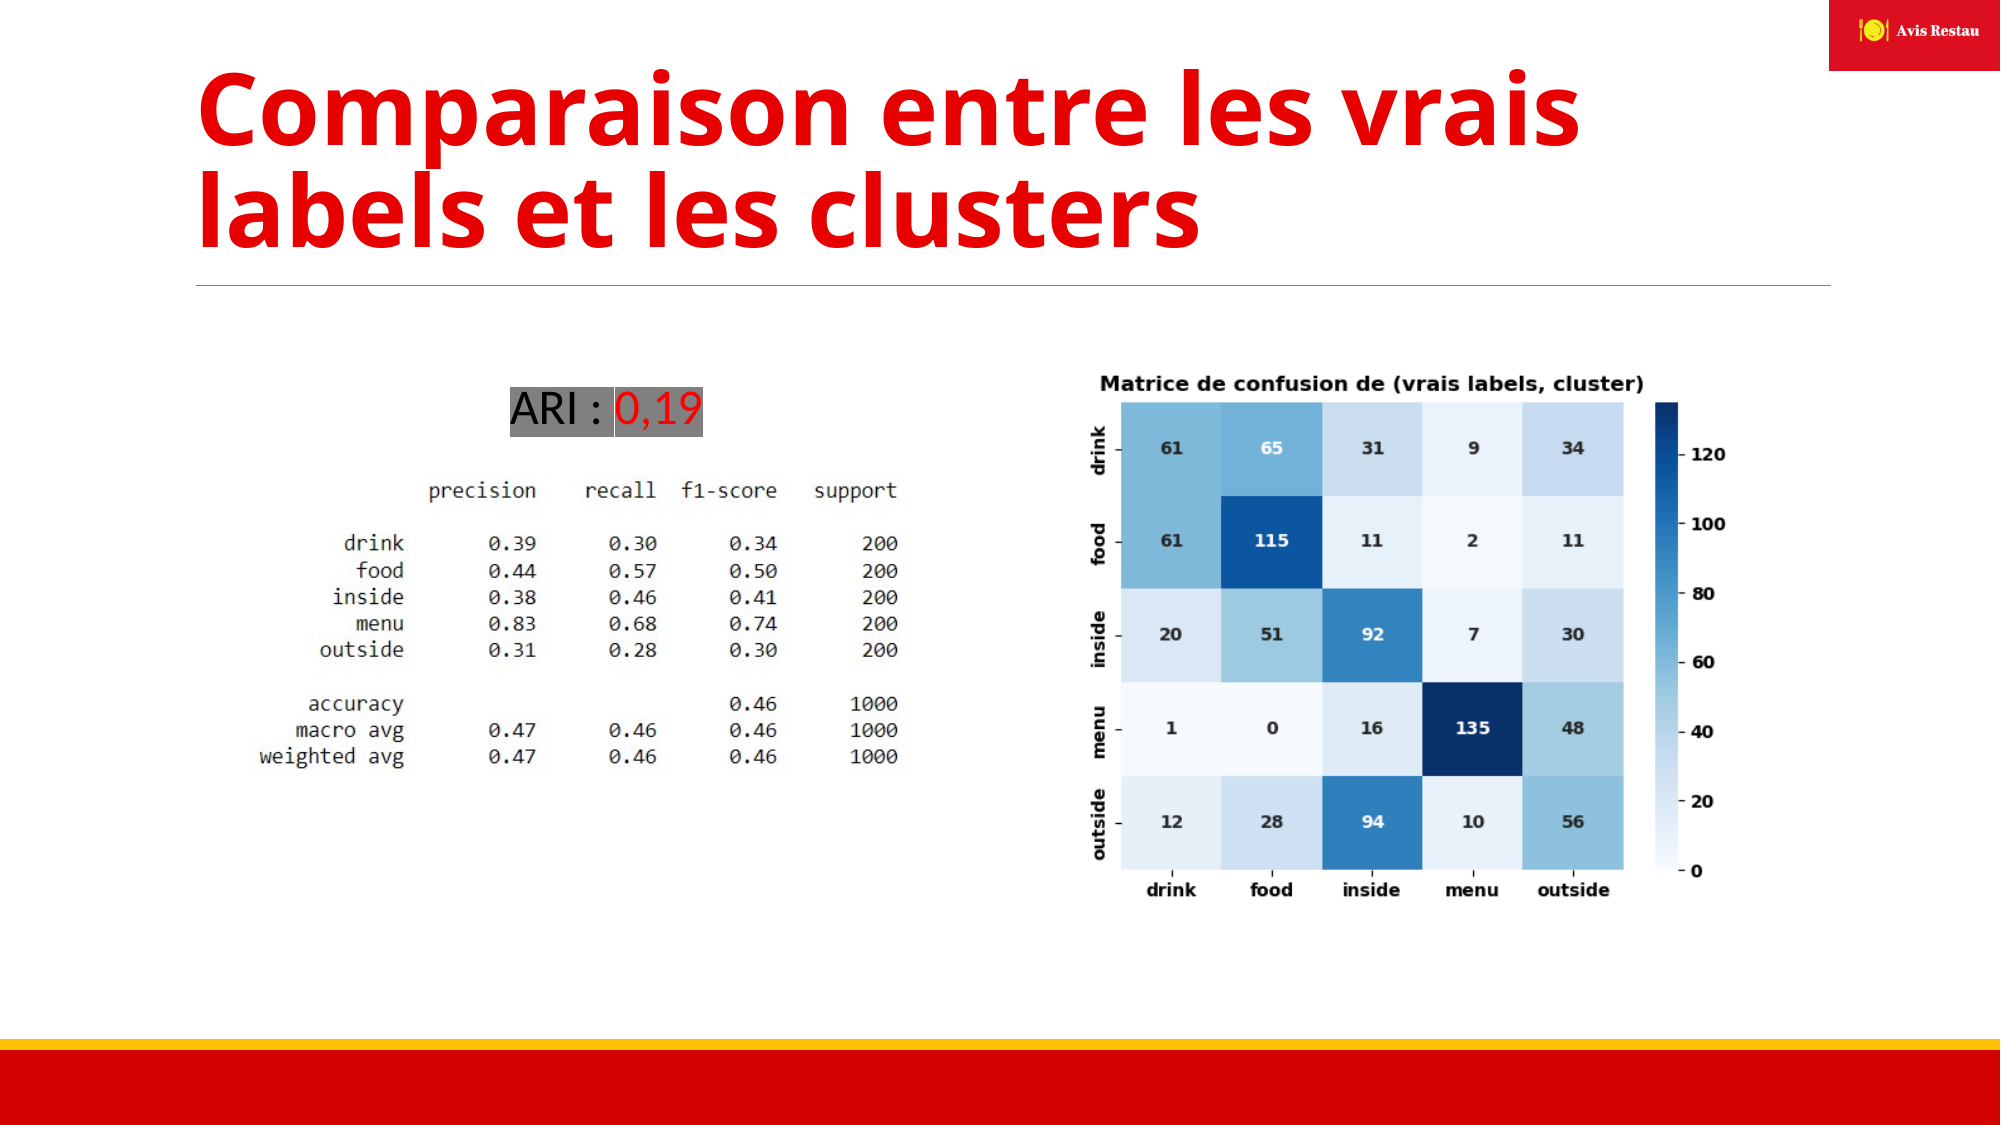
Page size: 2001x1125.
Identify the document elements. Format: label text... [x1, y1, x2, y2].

picture [249, 474, 921, 791]
title Comparaison entre les vrais labels et les clusters [180, 47, 1831, 286]
picture [1020, 329, 1830, 937]
picture [1829, 0, 2000, 71]
text_box ARI : 0,19 [494, 366, 778, 443]
